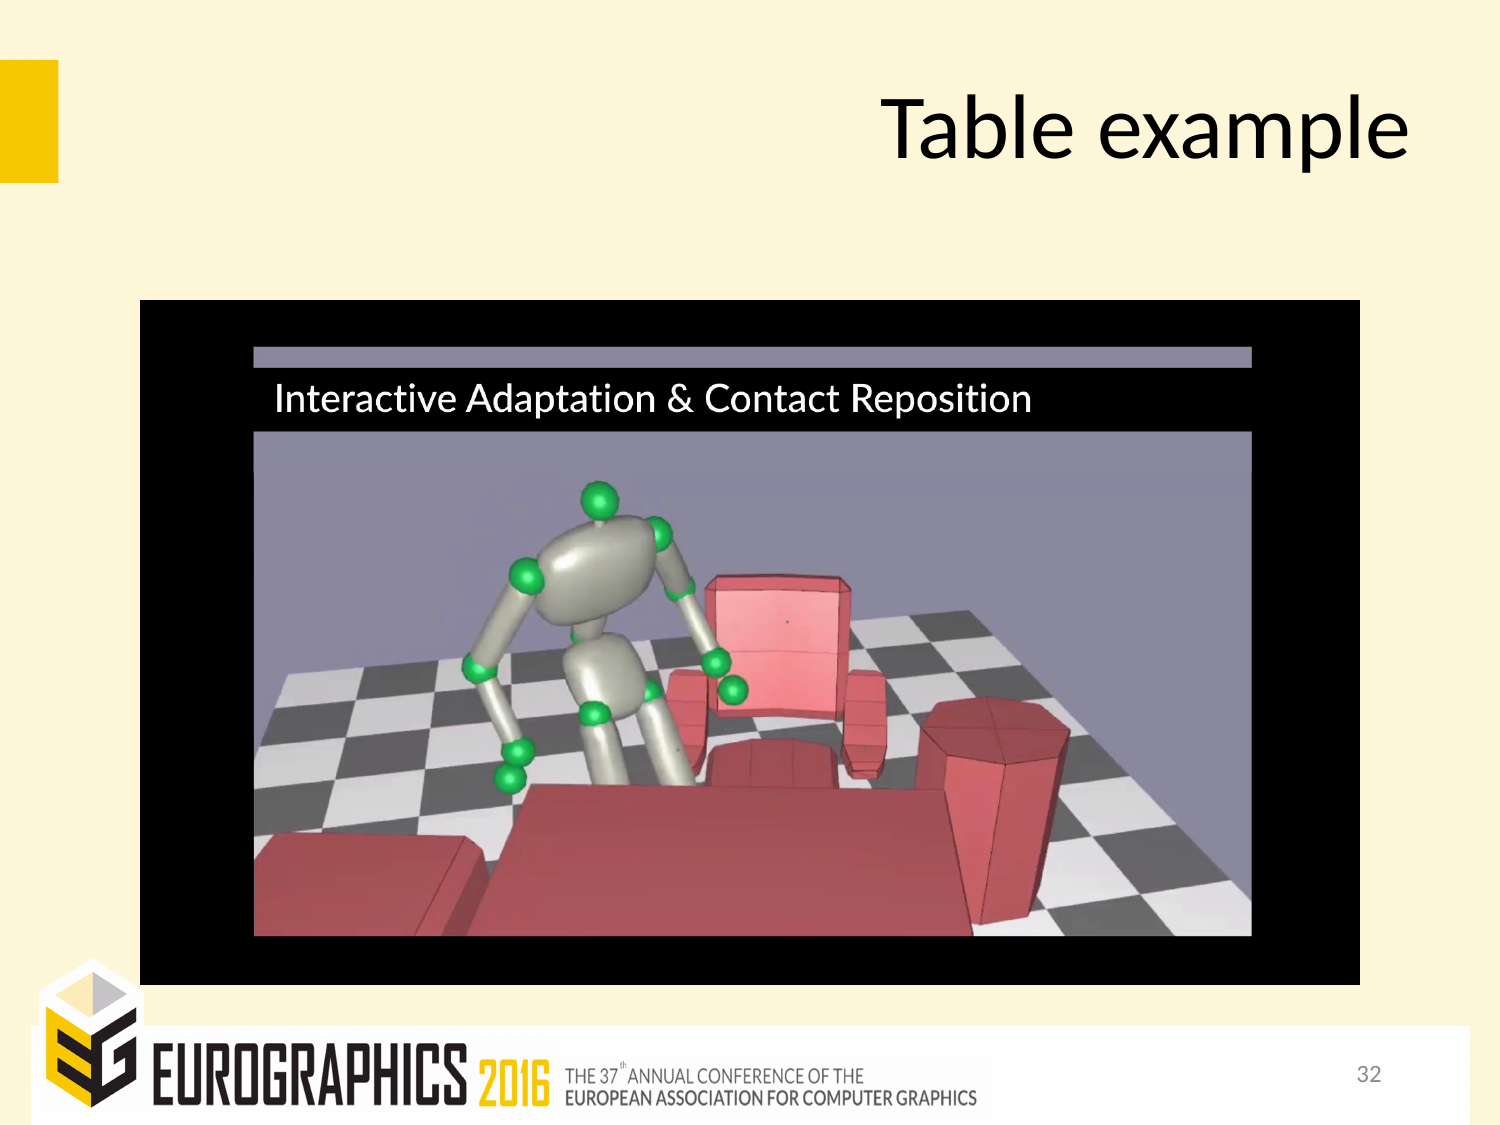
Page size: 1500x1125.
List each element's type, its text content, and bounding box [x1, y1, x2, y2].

slide_number <numéro> [1303, 1042, 1397, 1103]
text_box [139, 299, 1361, 986]
picture [0, 0, 1500, 1125]
title Table example [58, 59, 1442, 183]
